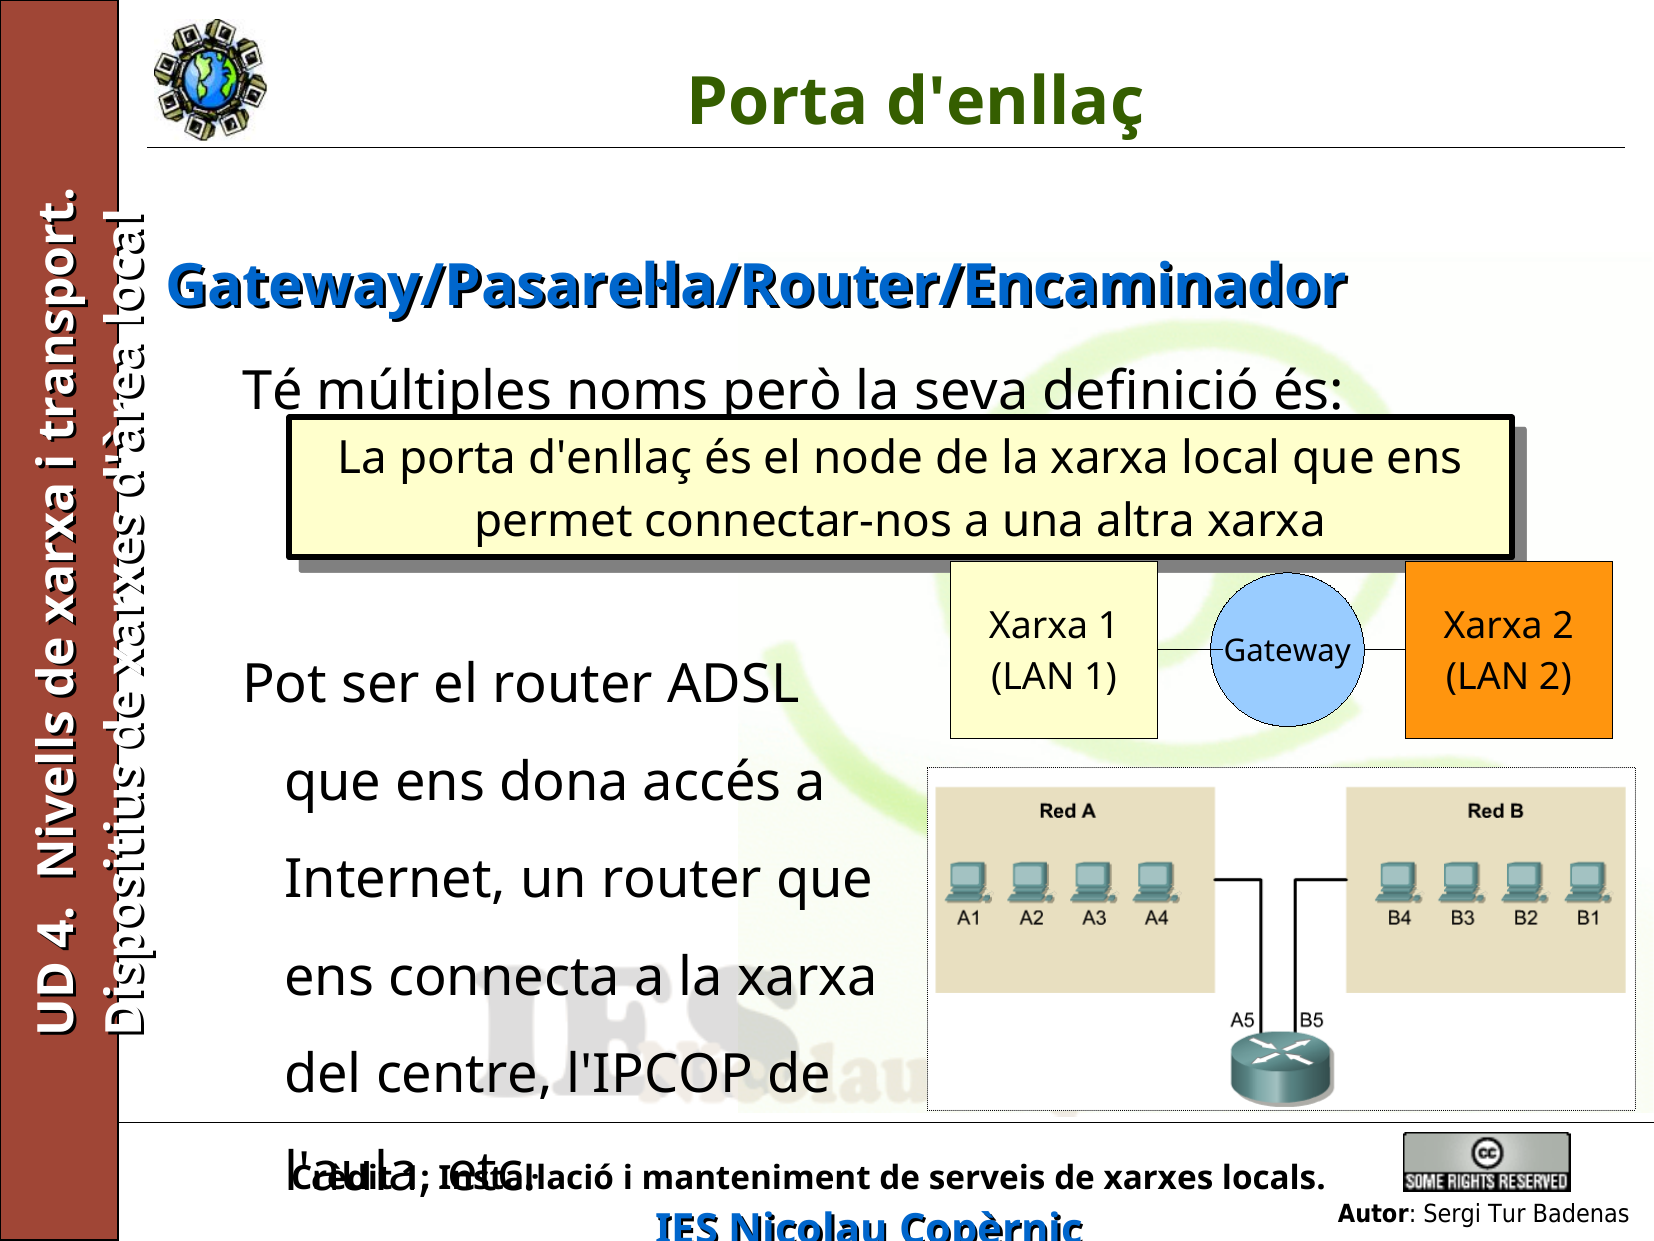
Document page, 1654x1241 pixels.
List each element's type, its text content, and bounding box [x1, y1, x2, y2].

picture [687, 1078, 711, 1088]
text_box La porta d'enllaç és el node de la xarxa local que ens permet connectar-nos a una altra xarxa [289, 417, 1512, 524]
text_box Xarxa 1 (LAN 1) [950, 561, 1158, 739]
list Gateway/Pasarel·la/Router/Encaminador Té múltiples noms però la seva definició és: Pot ser el router ADSL que ens dona accés a Internet, un router que ens connecta a la xarxa del centre, l'IPCOP de l'aula, etc. [147, 242, 1636, 1078]
picture [466, 252, 1654, 1117]
picture [154, 19, 268, 142]
picture [775, 1078, 791, 1089]
picture [1403, 1132, 1571, 1192]
text_box Xarxa 2 (LAN 2) [1405, 561, 1613, 739]
text_box Gateway [1210, 572, 1365, 727]
title Porta d'enllaç [171, 56, 1654, 141]
